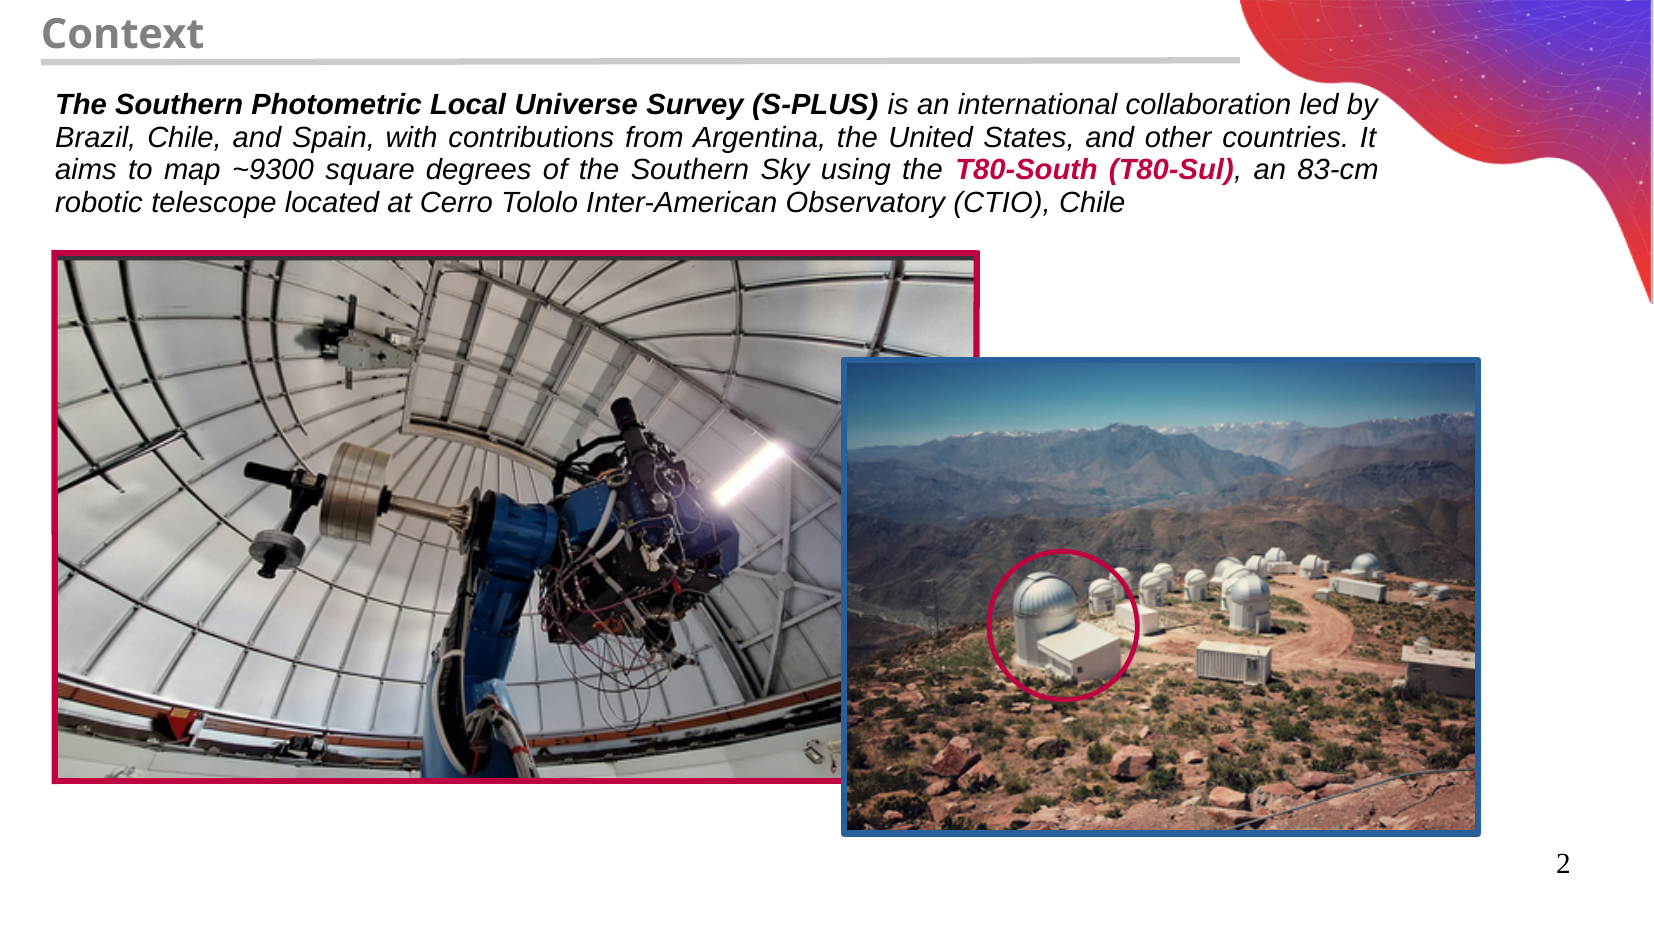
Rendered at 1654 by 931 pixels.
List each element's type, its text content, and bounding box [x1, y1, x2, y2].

picture [58, 256, 973, 778]
text_box [843, 360, 1478, 834]
picture [1240, 0, 1654, 304]
text_box The Southern Photometric Local Universe Survey (S-PLUS) is an international collaboration led by Brazil, Chile, and Spain, with contributions from Argentina, the United States, and other countries. It aims to map ~9300 square degrees of the Southern Sky using the T80-South (T80-Sul), an 83-cm robotic telescope located at Cerro Tololo Inter-American Observatory (CTIO), Chile [40, 27, 1394, 227]
text_box Context [26, 0, 891, 98]
